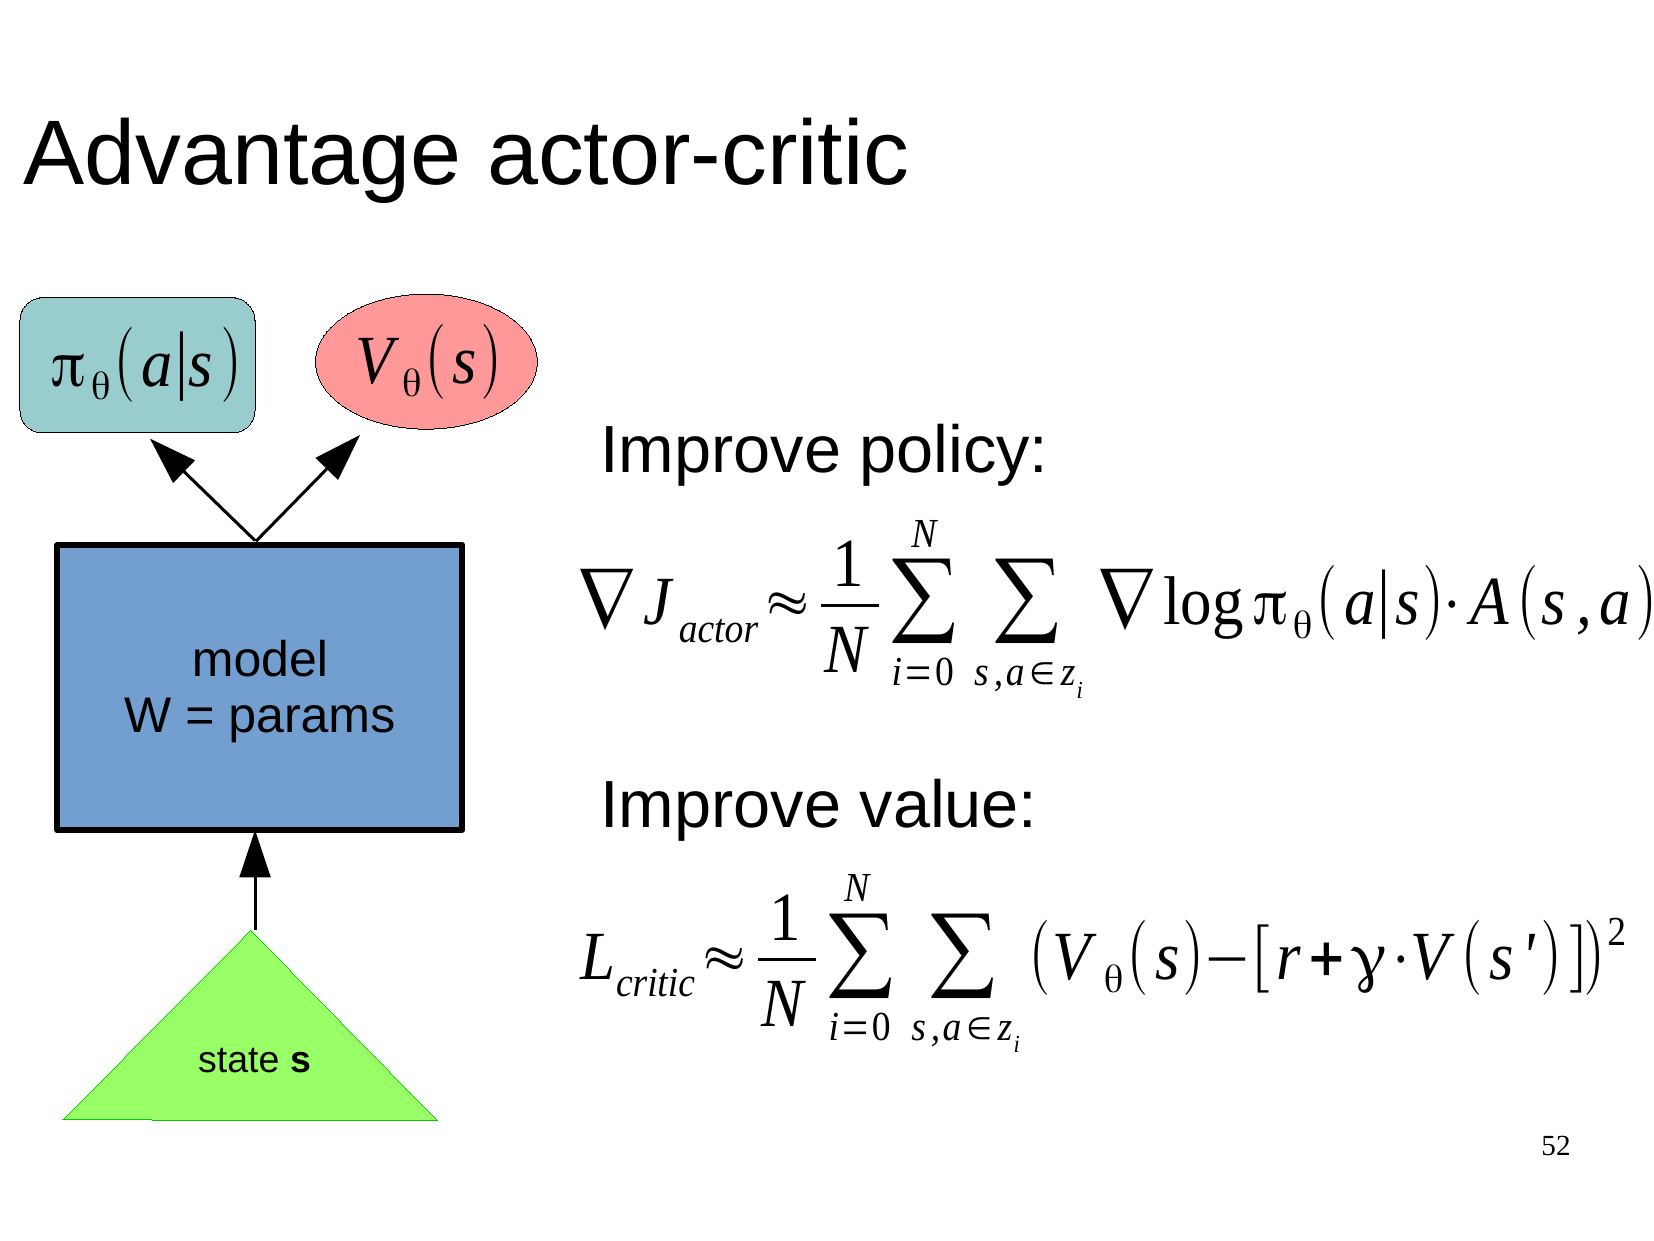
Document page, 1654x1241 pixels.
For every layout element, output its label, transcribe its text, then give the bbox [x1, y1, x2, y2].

chart [36, 322, 256, 406]
text_box Improve policy: [585, 405, 1066, 495]
chart [560, 508, 1654, 704]
text_box Improve value: [585, 759, 1055, 849]
text_box state s [165, 1021, 344, 1132]
text_box [315, 320, 516, 430]
text_box model W = params [57, 544, 463, 830]
text_box [518, 323, 538, 400]
chart [339, 318, 518, 402]
chart [560, 862, 1640, 1058]
text_box [19, 297, 256, 433]
text_box [341, 294, 511, 318]
title Advantage actor-critic [23, 49, 1512, 257]
text_box [344, 1025, 438, 1121]
text_box [62, 930, 341, 1121]
